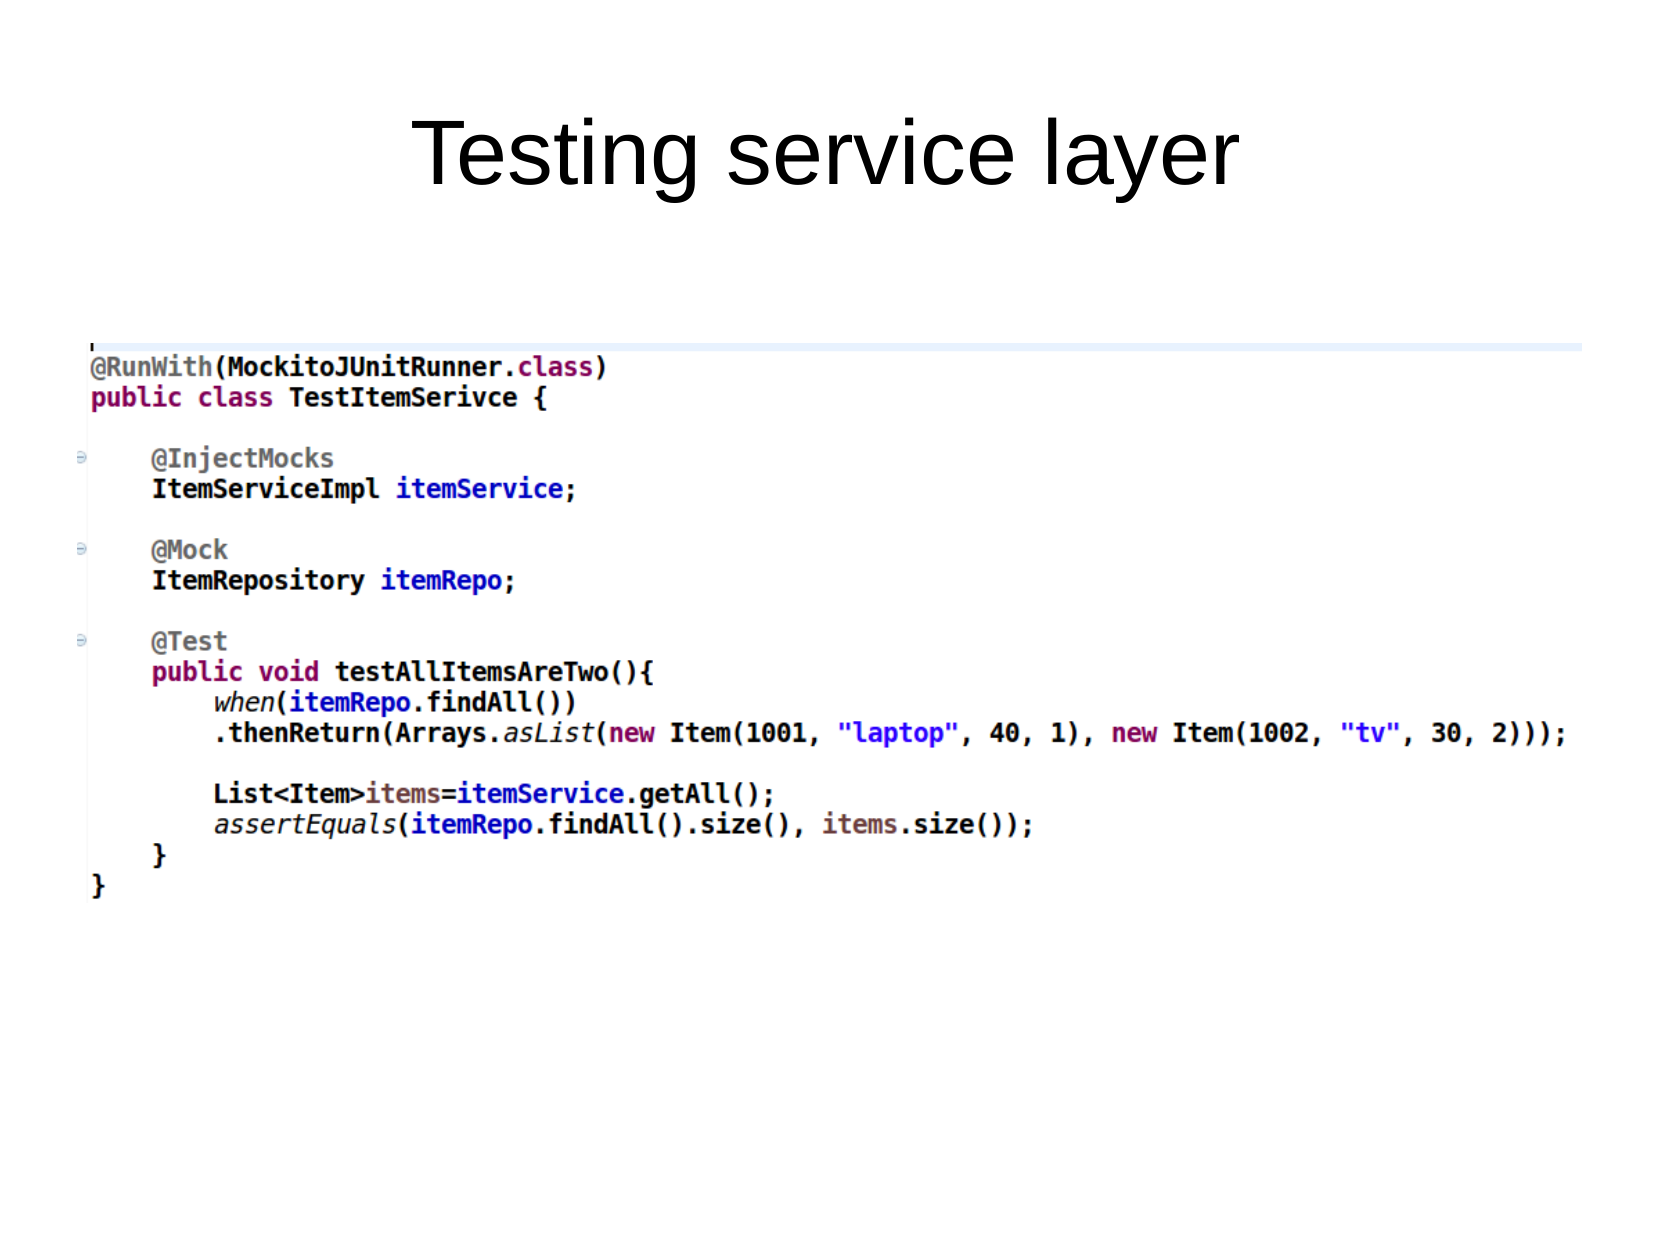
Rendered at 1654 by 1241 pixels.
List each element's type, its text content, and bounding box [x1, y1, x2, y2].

picture [77, 343, 1582, 903]
title Testing service layer [82, 49, 1571, 257]
